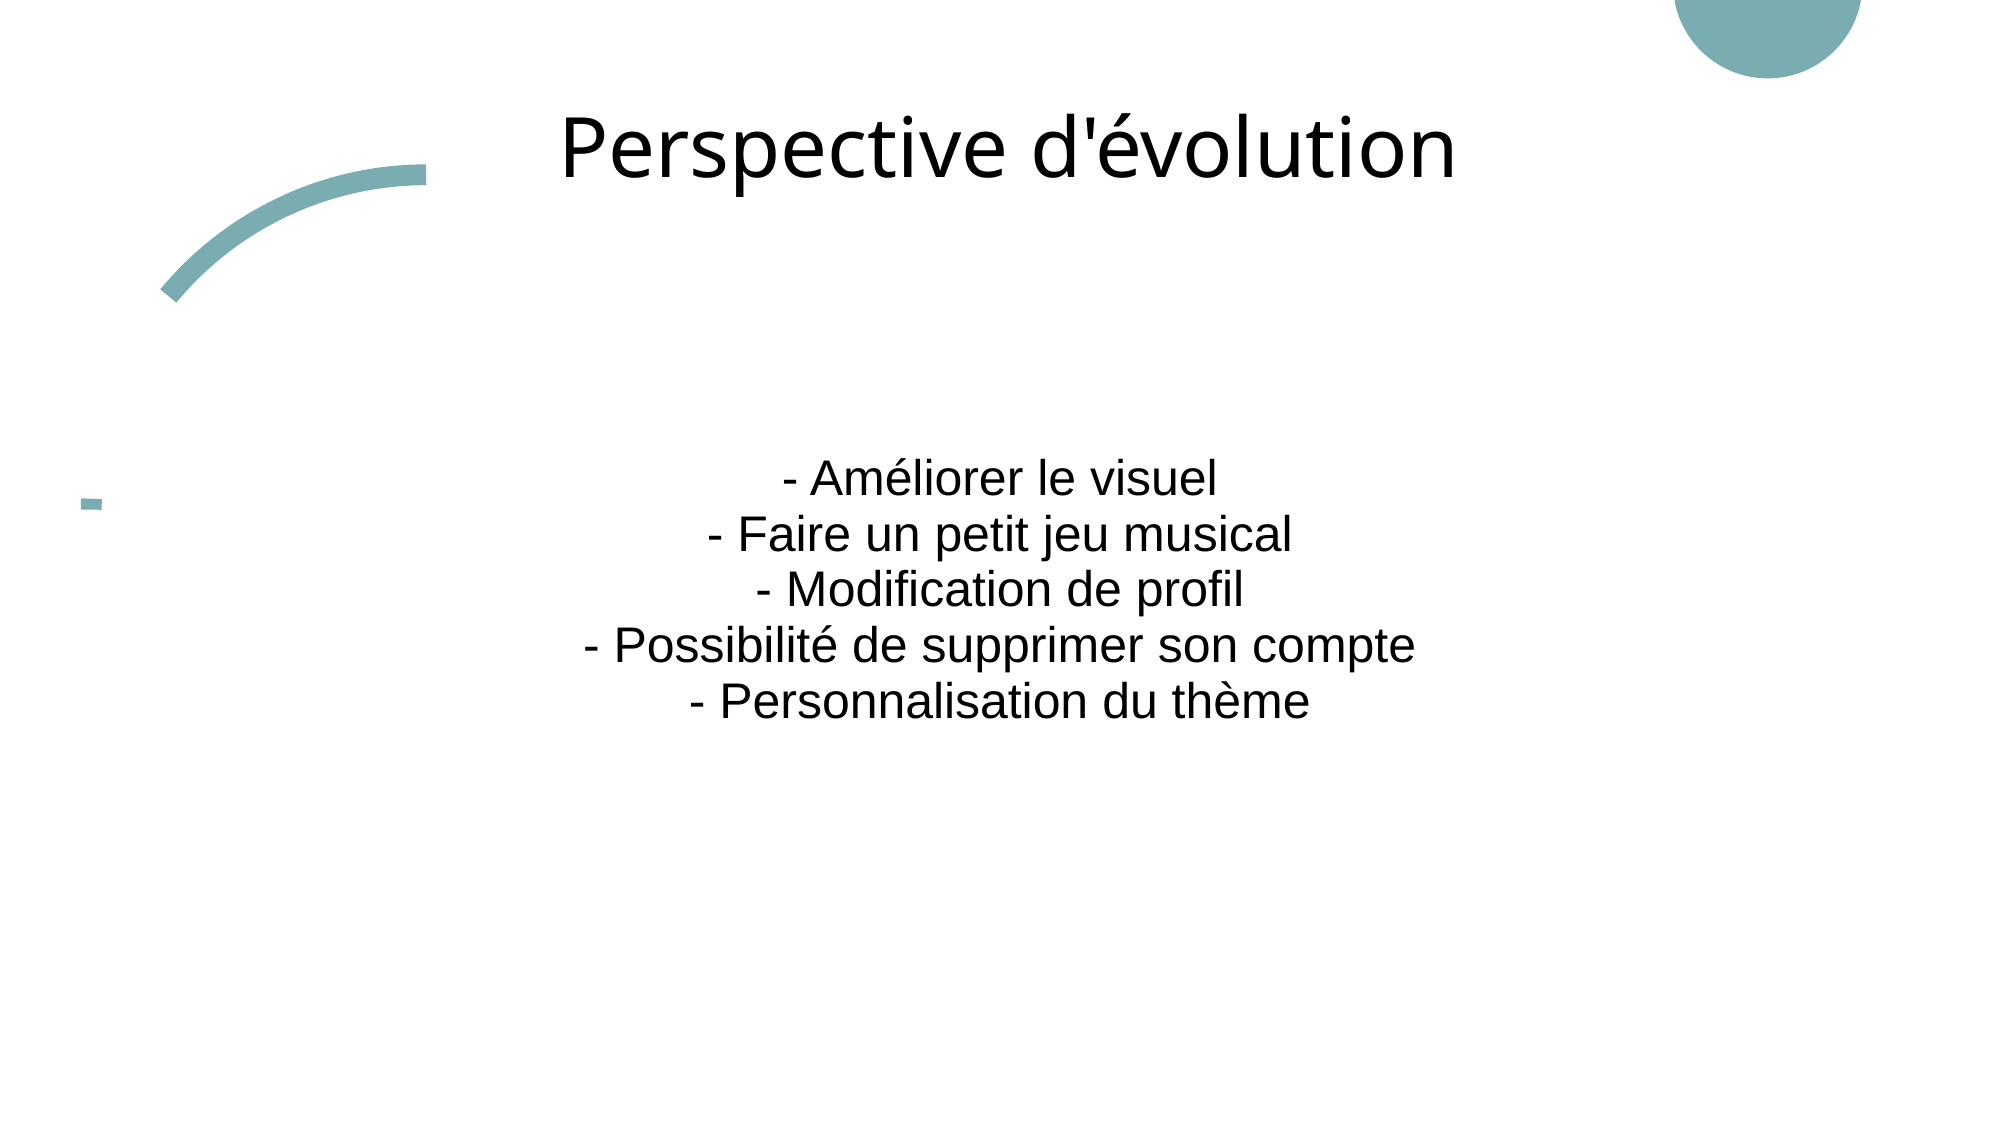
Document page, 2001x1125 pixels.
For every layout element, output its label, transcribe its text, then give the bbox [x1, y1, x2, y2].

subtitle - Améliorer le visuel - Faire un petit jeu musical - Modification de profil - Possibilité de supprimer son compte - Personnalisation du thème [99, 263, 1900, 916]
title Perspective d'évolution [188, 0, 1689, 263]
